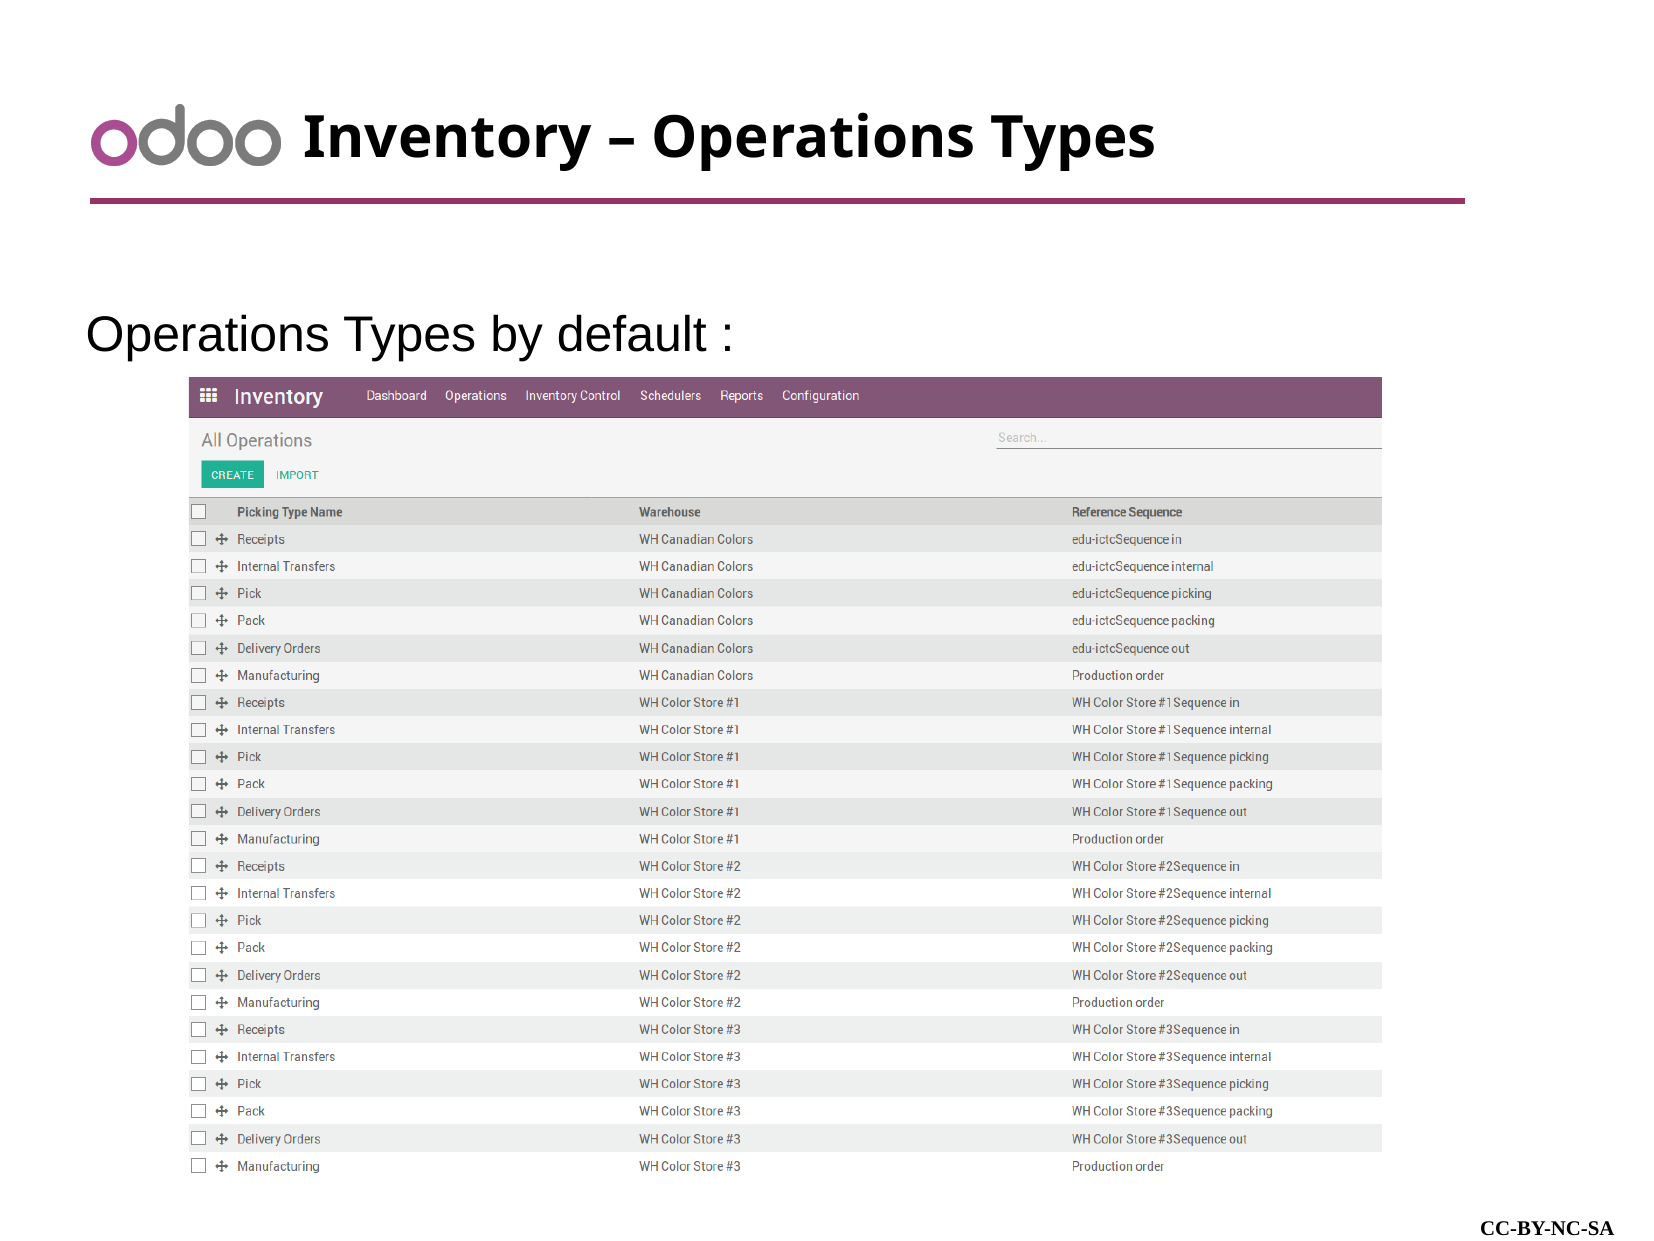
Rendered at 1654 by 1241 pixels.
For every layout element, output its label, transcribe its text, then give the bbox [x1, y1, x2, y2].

picture [91, 104, 281, 166]
title Inventory – Operations Types [303, 31, 1567, 239]
text_box Operations Types by default : [70, 270, 1595, 402]
picture [188, 377, 1382, 1178]
